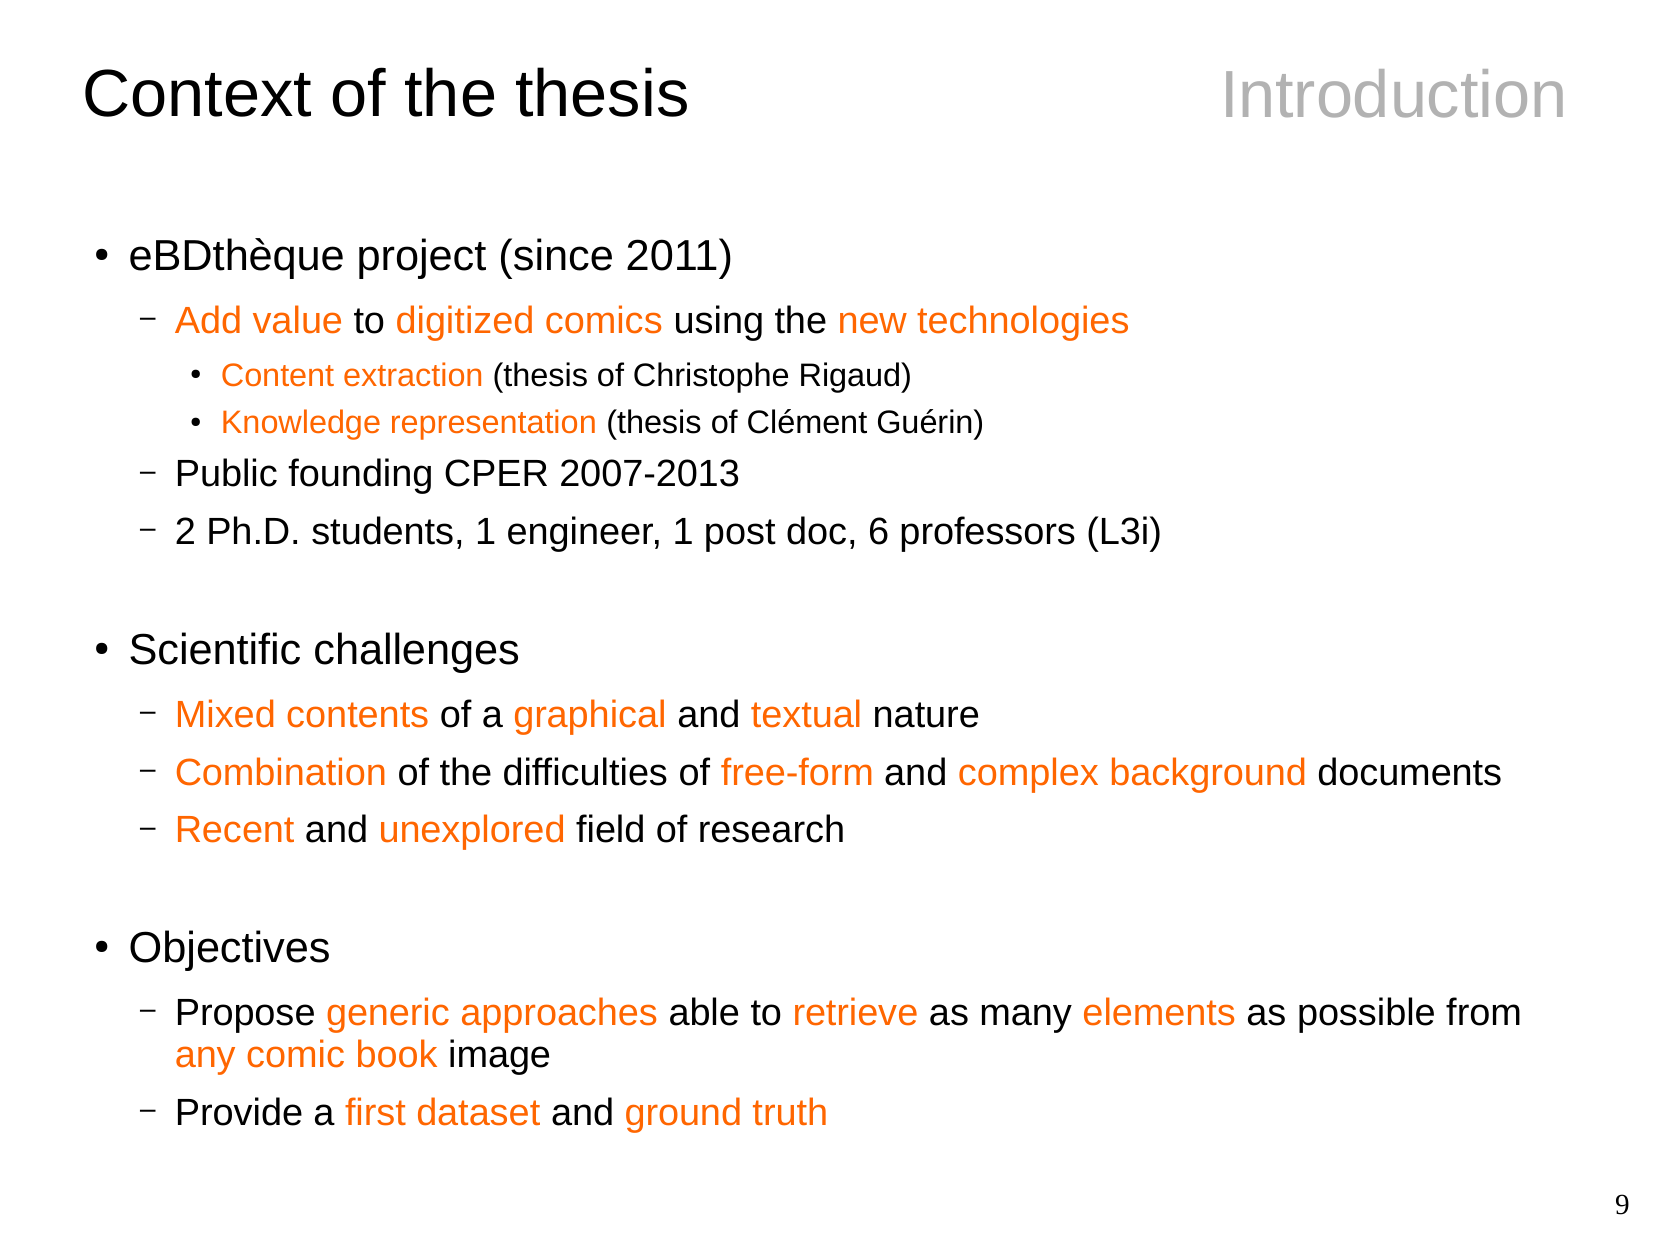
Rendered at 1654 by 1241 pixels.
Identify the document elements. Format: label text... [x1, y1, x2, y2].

list eBDthèque project (since 2011) Add value to digitized comics using the new technologies Content extraction (thesis of Christophe Rigaud) Knowledge representation (thesis of Clément Guérin) Public founding CPER 2007-2013 2 Ph.D. students, 1 engineer, 1 post doc, 6 professors (L3i) Scientific challenges Mixed contents of a graphical and textual nature Combination of the difficulties of free-form and complex background documents Recent and unexplored field of research Objectives Propose generic approaches able to retrieve as many elements as possible from any comic book image Provide a first dataset and ground truth [82, 231, 1571, 1134]
title Context of the thesis [82, 0, 1170, 196]
